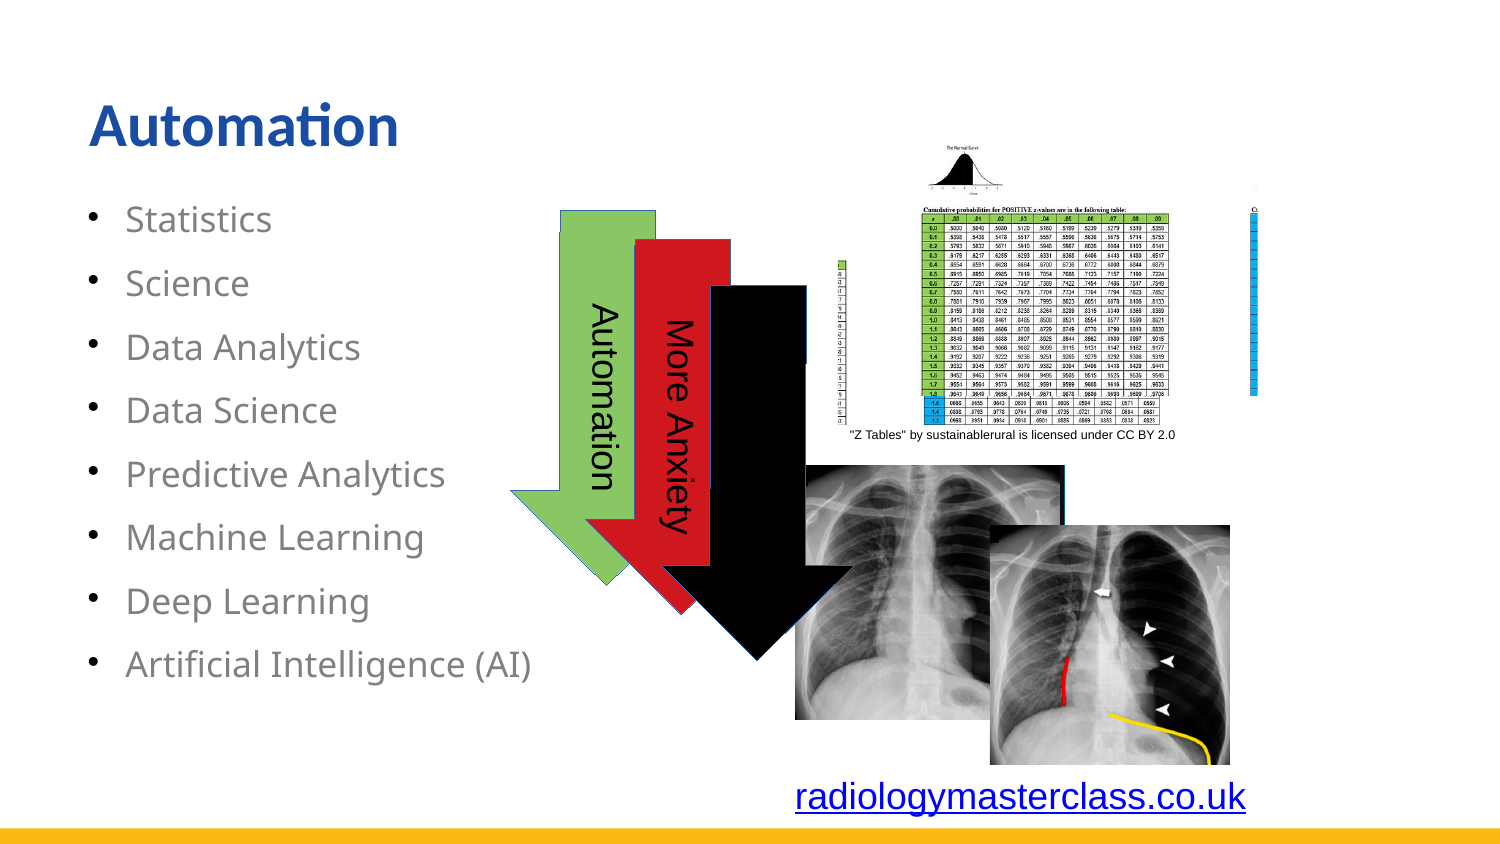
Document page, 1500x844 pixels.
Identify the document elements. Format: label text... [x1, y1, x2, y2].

text_box Statistics Science Data Analytics Data Science Predictive Analytics Machine Learning Deep Learning Artificial Intelligence (AI) [75, 197, 1425, 687]
text_box Automation [75, 0, 1425, 197]
picture [795, 465, 1230, 765]
text_box More Anxiety [585, 239, 731, 615]
picture [837, 137, 1258, 419]
text_box radiologymasterclass.co.uk [779, 764, 1305, 822]
text_box Less Explainabilty (black box) [661, 285, 854, 661]
text_box "Z Tables" by sustainablerural is licensed under CC BY 2.0 [835, 419, 1196, 450]
